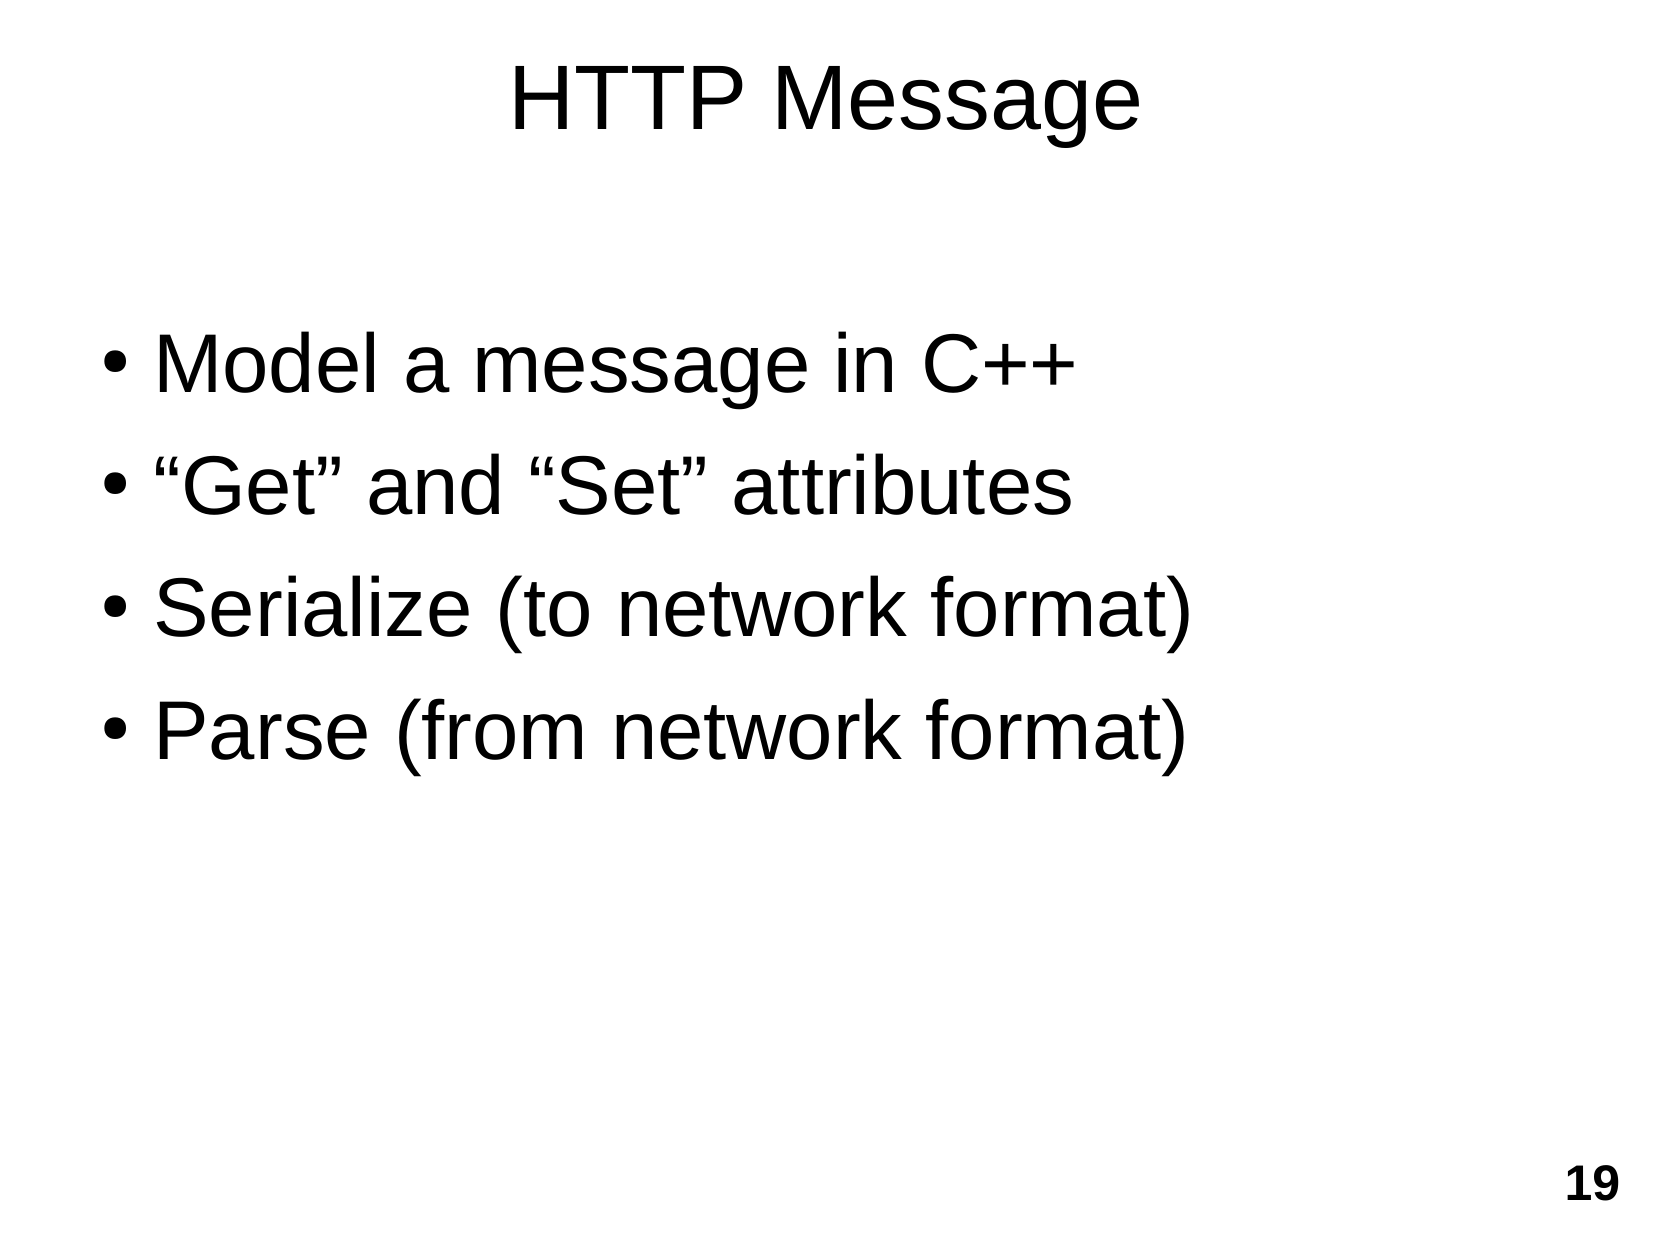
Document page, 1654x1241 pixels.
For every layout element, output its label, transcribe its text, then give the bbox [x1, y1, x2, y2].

title HTTP Message [82, 15, 1571, 181]
list Model a message in C++ “Get” and “Set” attributes Serialize (to network format) Parse (from network format) [82, 195, 1571, 1156]
